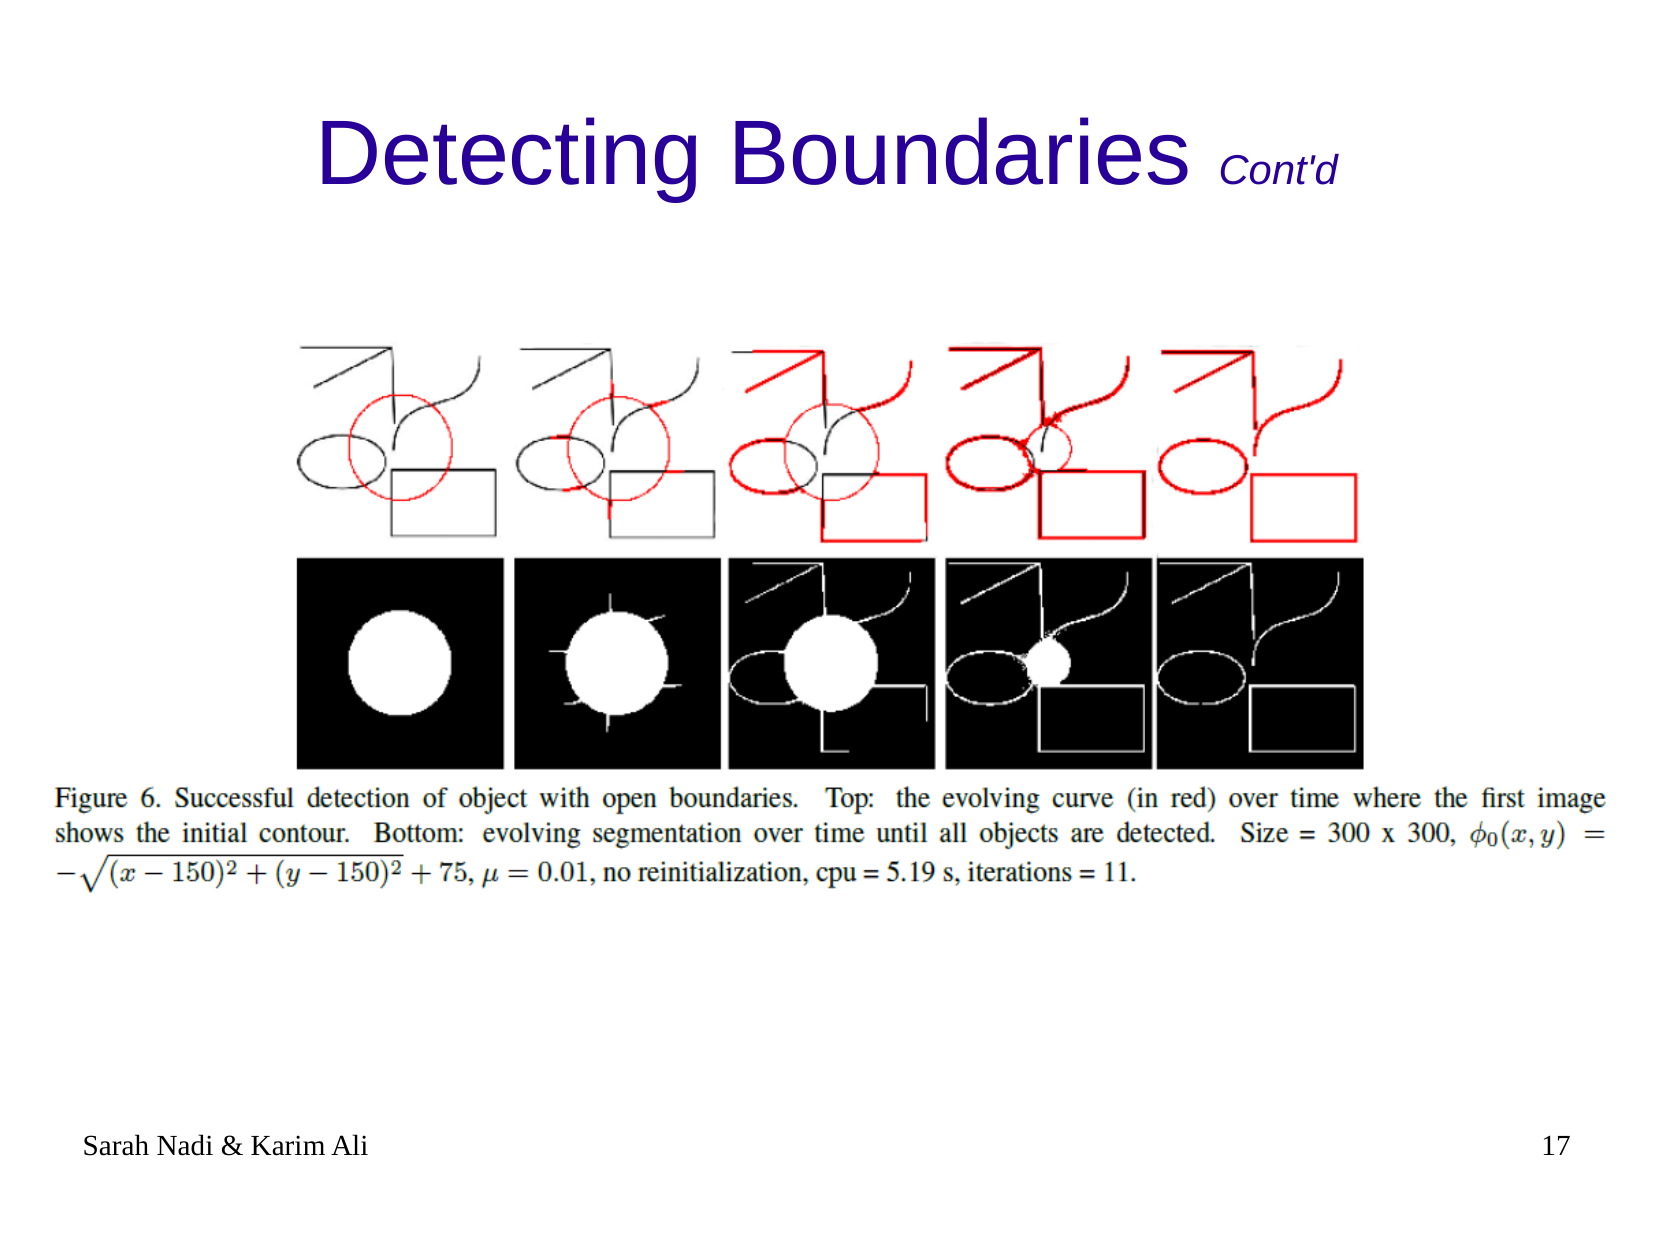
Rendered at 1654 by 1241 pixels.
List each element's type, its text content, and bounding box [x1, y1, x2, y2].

title Detecting Boundaries Cont'd [82, 56, 1571, 250]
picture [40, 339, 1614, 902]
